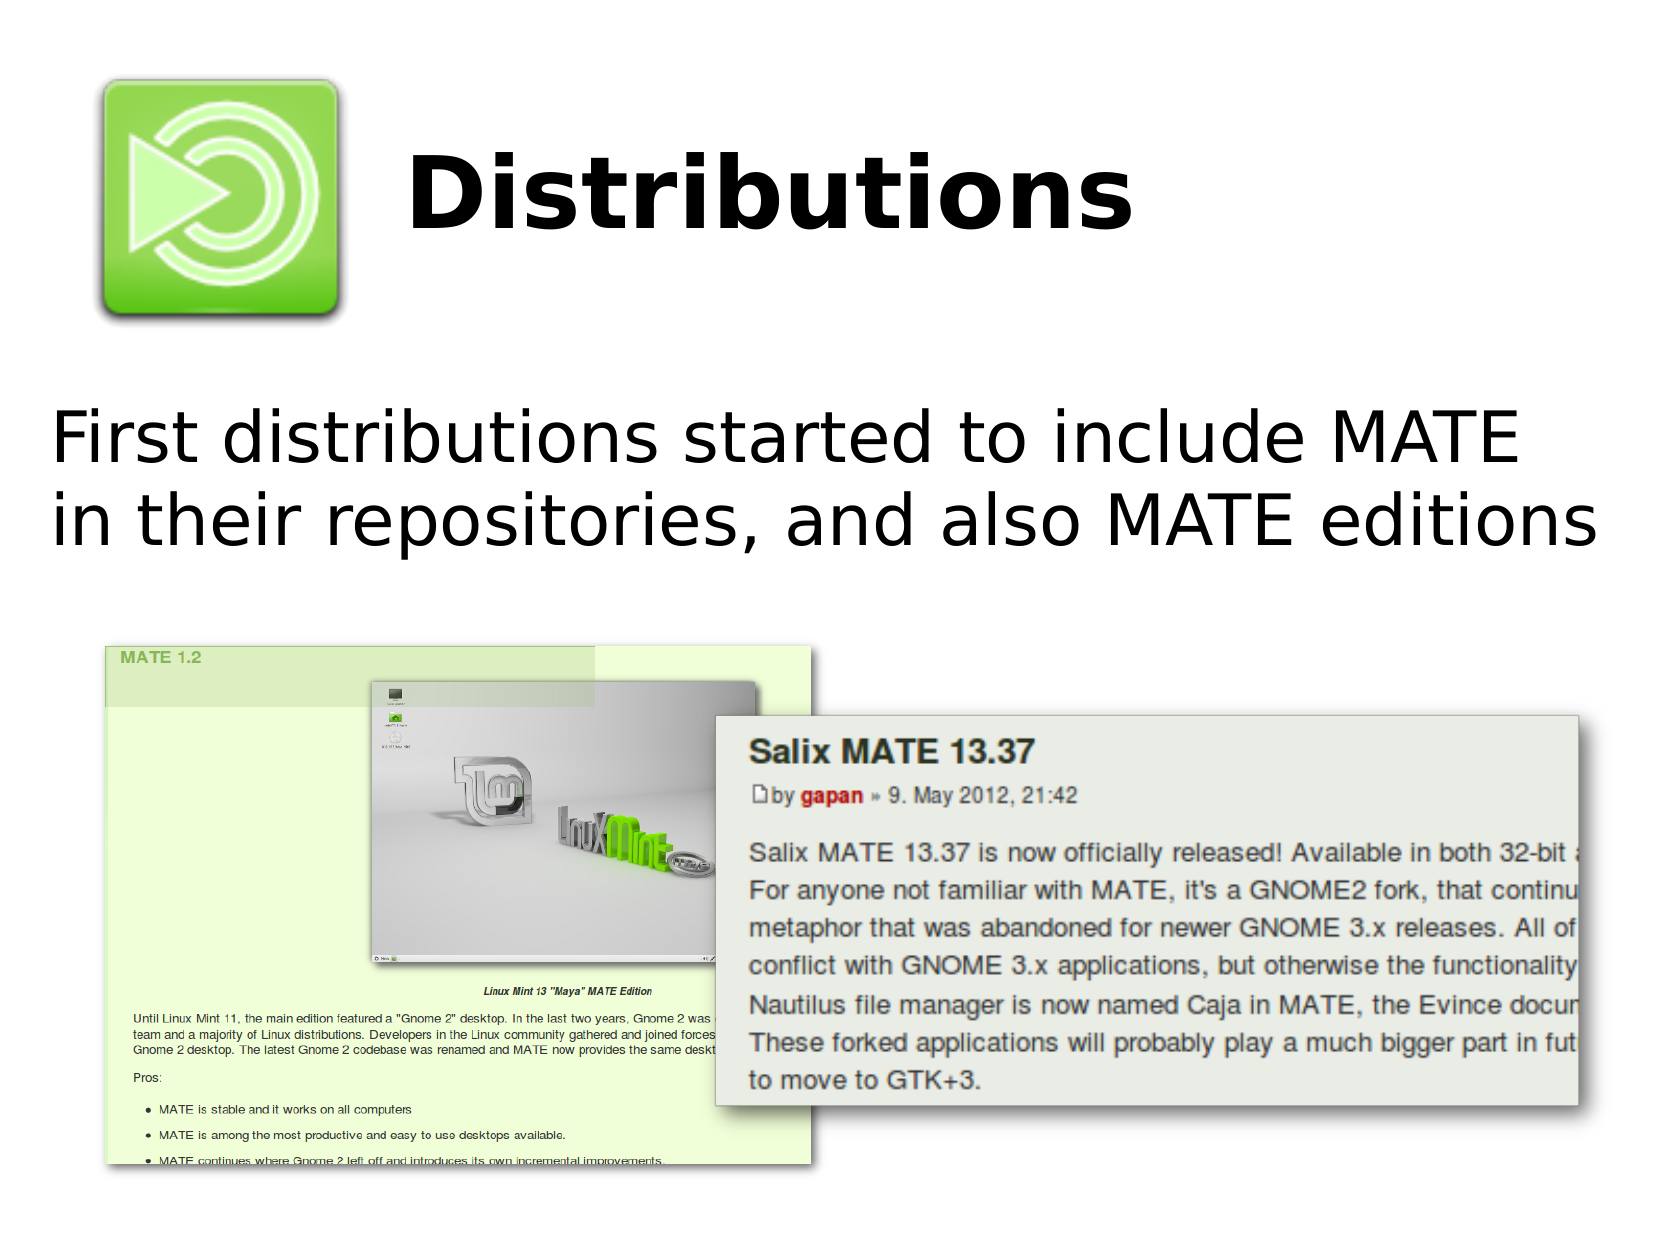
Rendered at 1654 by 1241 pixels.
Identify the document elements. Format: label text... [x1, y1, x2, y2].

text_box Distributions [389, 128, 1394, 260]
text_box First distributions started to include MATE in their repositories, and also MATE editions [35, 389, 1617, 570]
picture [94, 635, 1619, 1182]
picture [88, 64, 355, 331]
